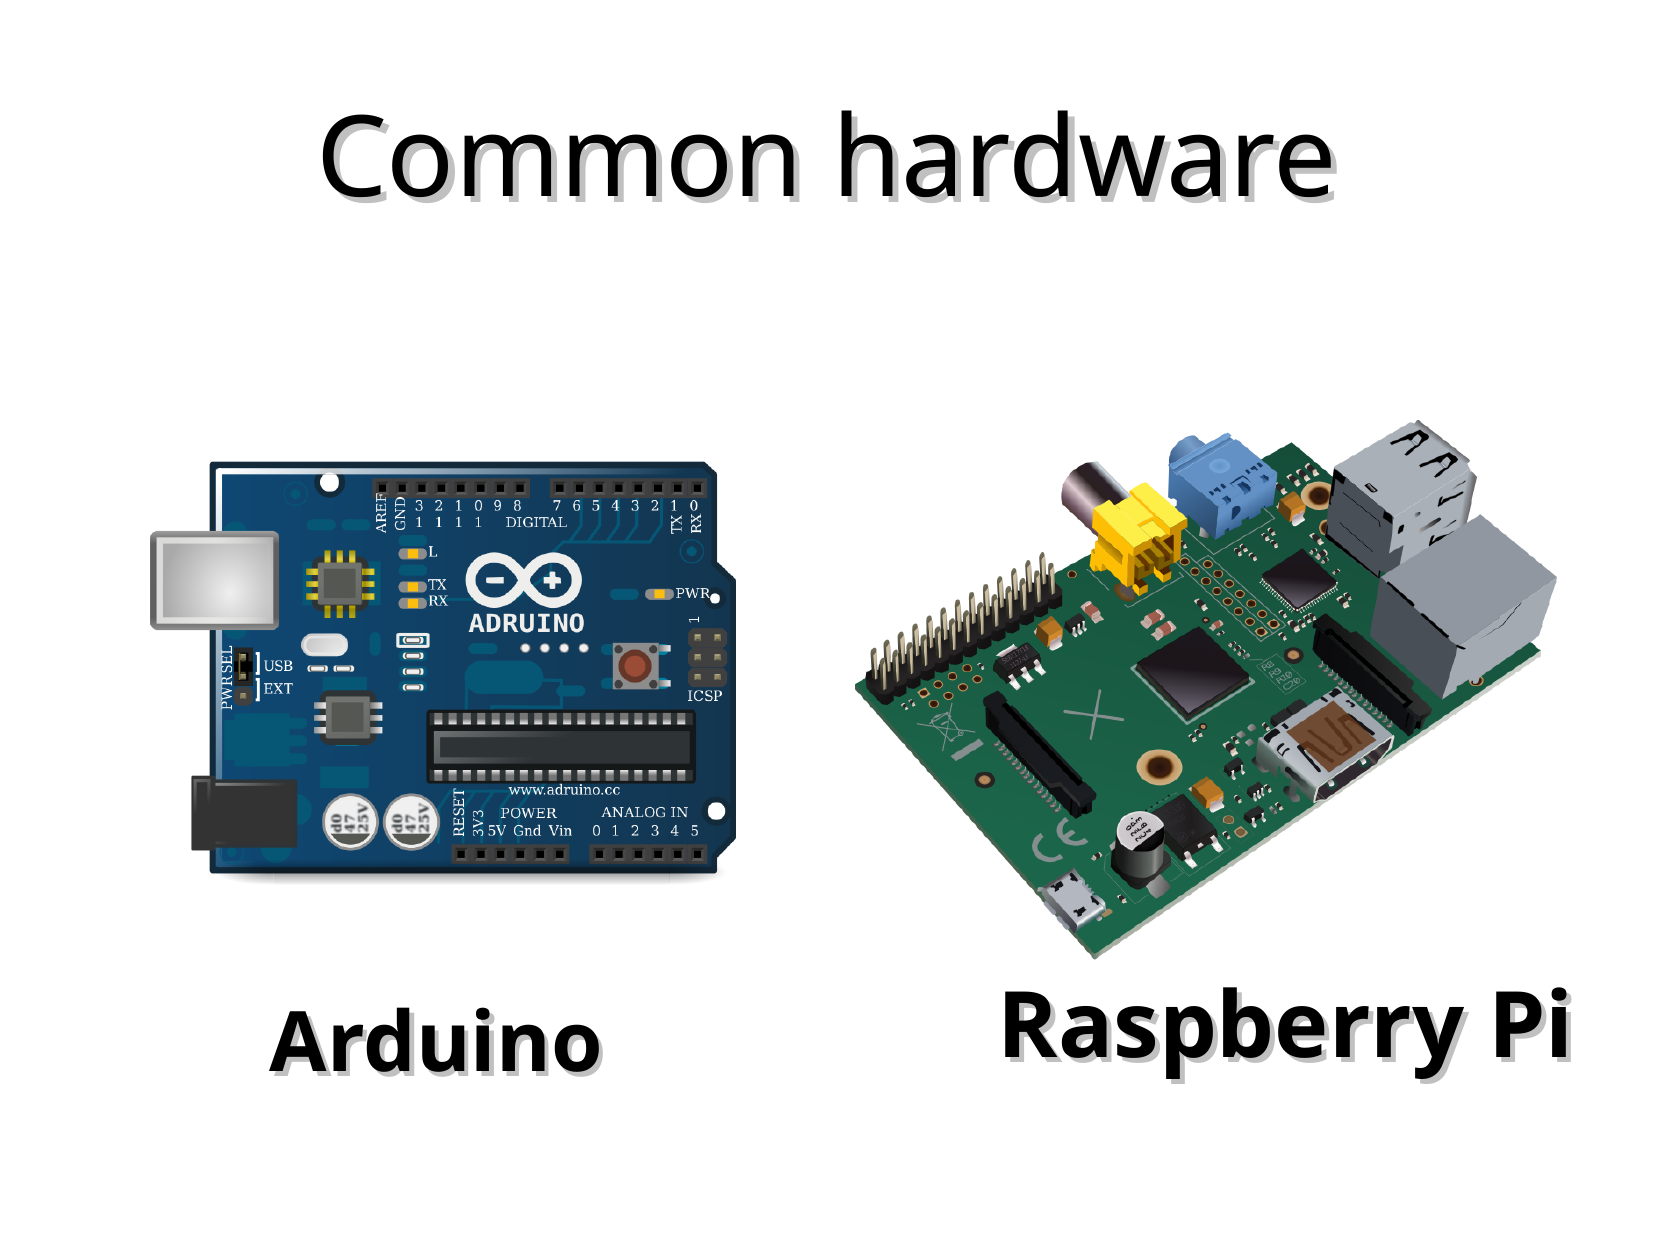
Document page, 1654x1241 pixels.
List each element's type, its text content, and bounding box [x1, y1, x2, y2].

picture [855, 419, 1557, 961]
text_box Raspberry Pi [982, 952, 1576, 1096]
text_box Arduino [255, 975, 589, 1107]
title Common hardware [82, 49, 1571, 257]
picture [150, 461, 736, 886]
